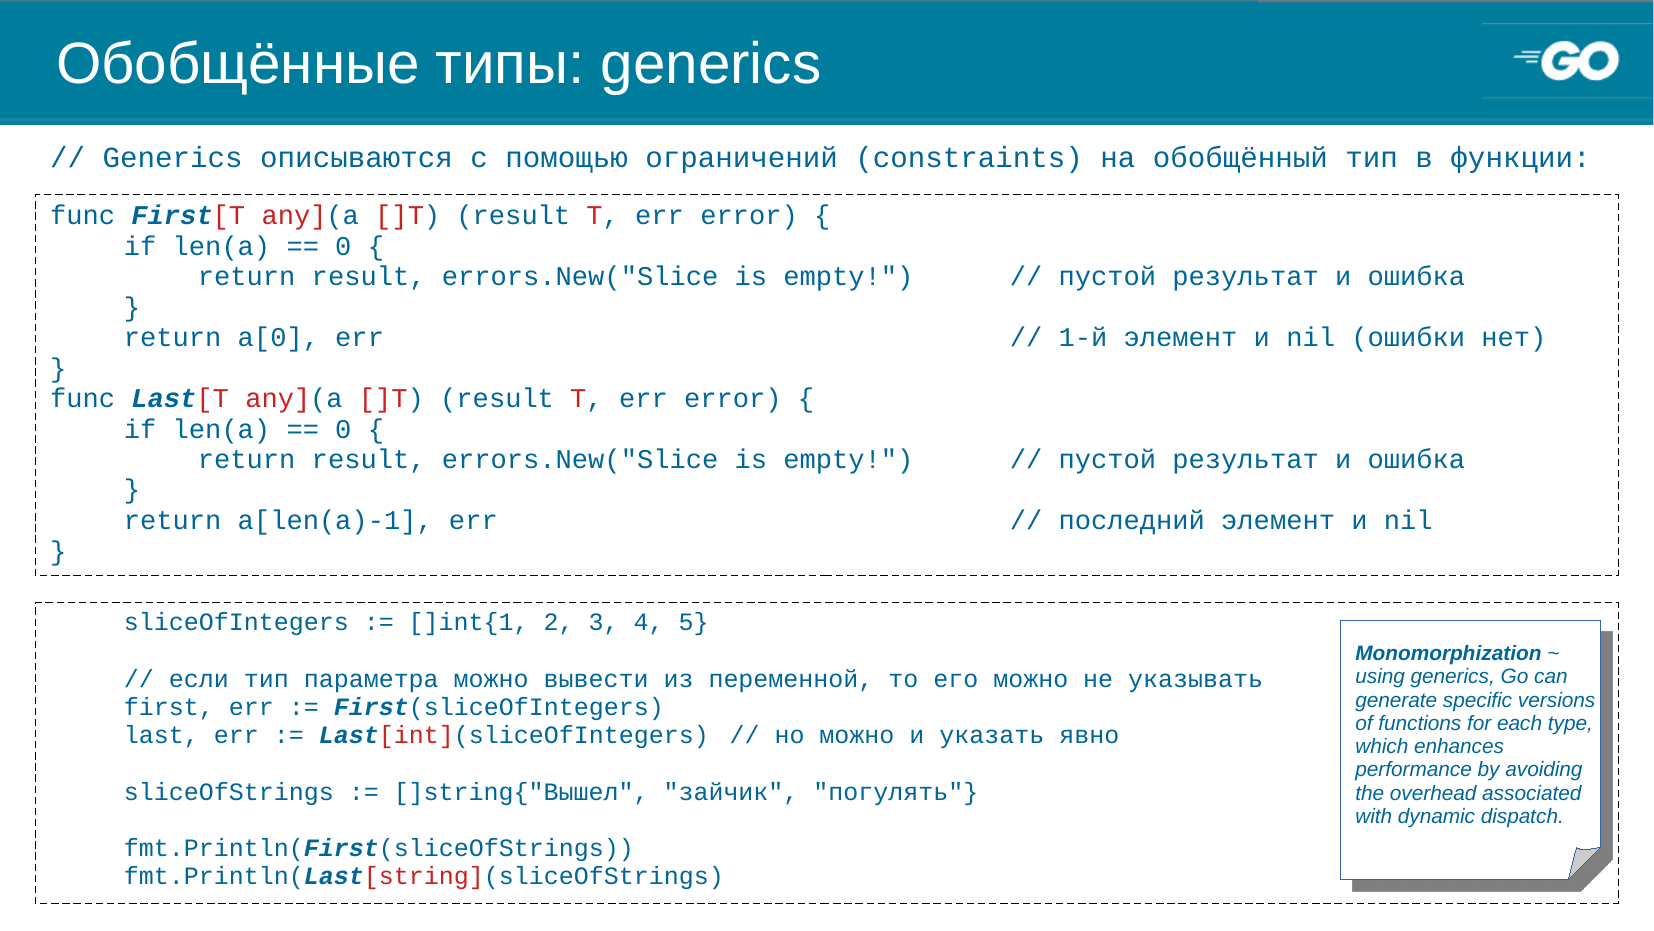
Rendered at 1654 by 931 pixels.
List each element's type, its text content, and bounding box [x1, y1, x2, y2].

text_box func First[T any](a []T) (result T, err error) { if len(a) == 0 { return result, errors.New("Slice is empty!") // пустой результат и ошибка } return a[0], err // 1-й элемент и nil (ошибки нет) } func Last[T any](a []T) (result T, err error) { if len(a) == 0 { return result, errors.New("Slice is empty!") // пустой результат и ошибка } return a[len(a)-1], err // последний элемент и nil } [35, 194, 1619, 576]
text_box // Generics описываются с помощью ограничений (constraints) на обобщённый тип в функции: [35, 135, 1619, 184]
picture [1542, 41, 1619, 81]
text_box Monomorphization ~ using generics, Go can generate specific versions of functions for each type, which enhances performance by avoiding the overhead associated with dynamic dispatch. [1340, 620, 1601, 880]
text_box sliceOfIntegers := []int{1, 2, 3, 4, 5} // если тип параметра можно вывести из переменной, то его можно не указывать first, err := First(sliceOfIntegers) last, err := Last[int](sliceOfIntegers) // но можно и указать явно sliceOfStrings := []string{"Вышел", "зайчик", "погулять"} fmt.Println(First(sliceOfStrings)) fmt.Println(Last[string](sliceOfStrings) [35, 602, 1619, 904]
text_box Обобщённые типы: generics [41, 23, 1495, 104]
